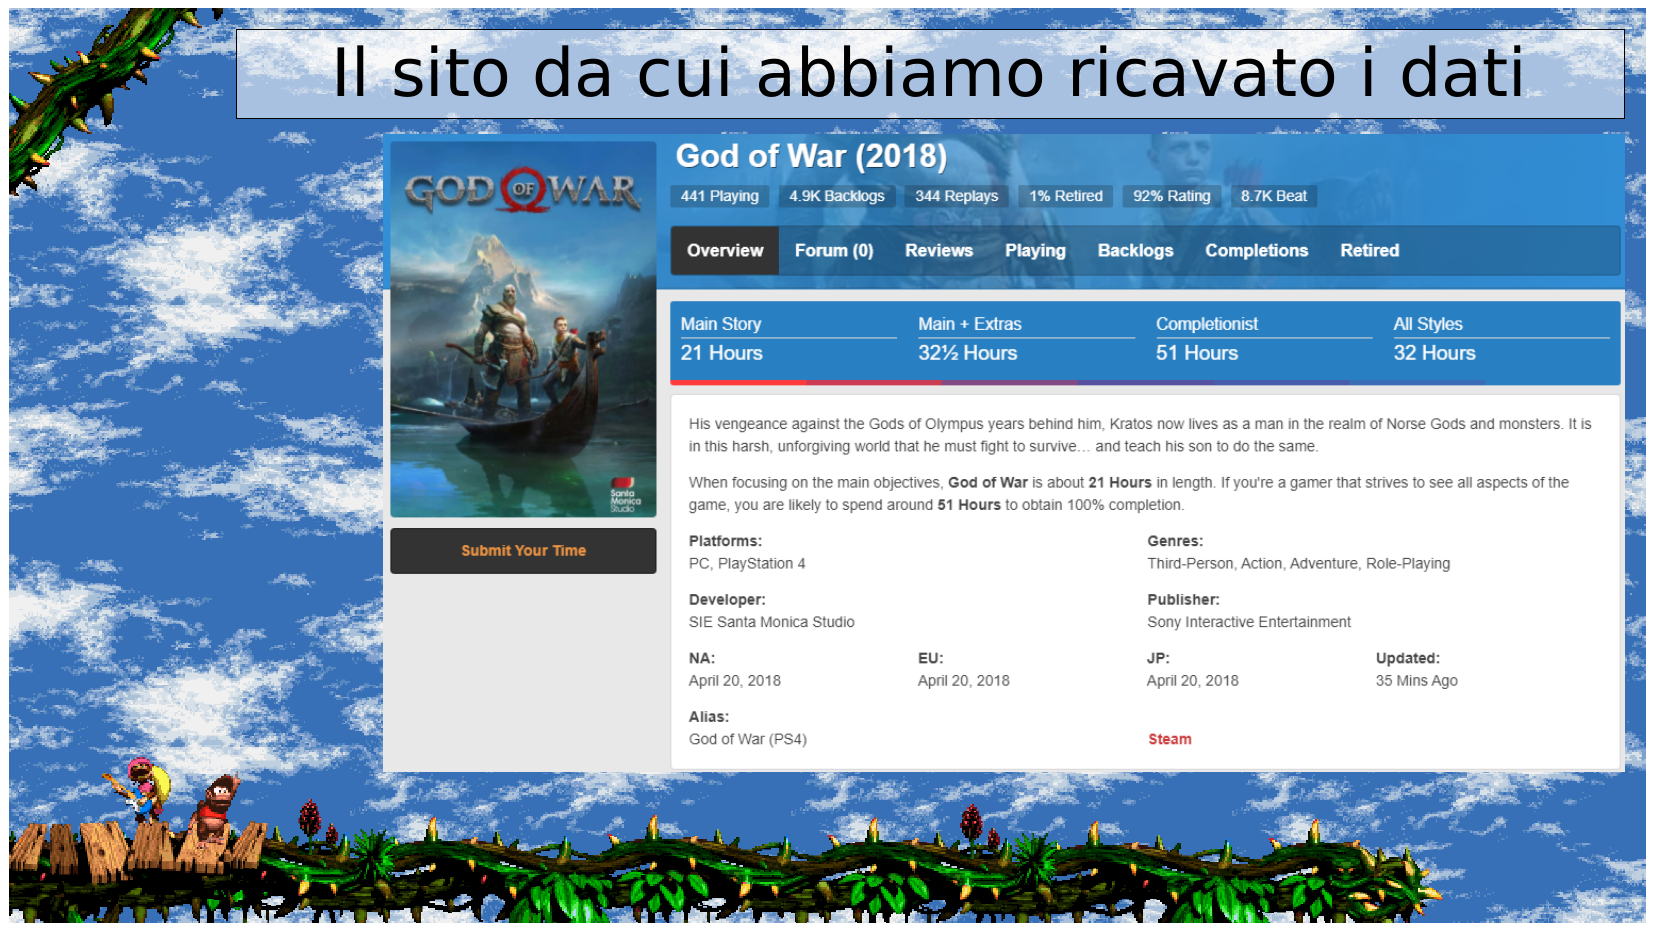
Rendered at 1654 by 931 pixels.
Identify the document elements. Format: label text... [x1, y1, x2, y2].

subtitle Il sito da cui abbiamo ricavato i dati [236, 29, 1625, 119]
picture [0, 0, 1654, 931]
